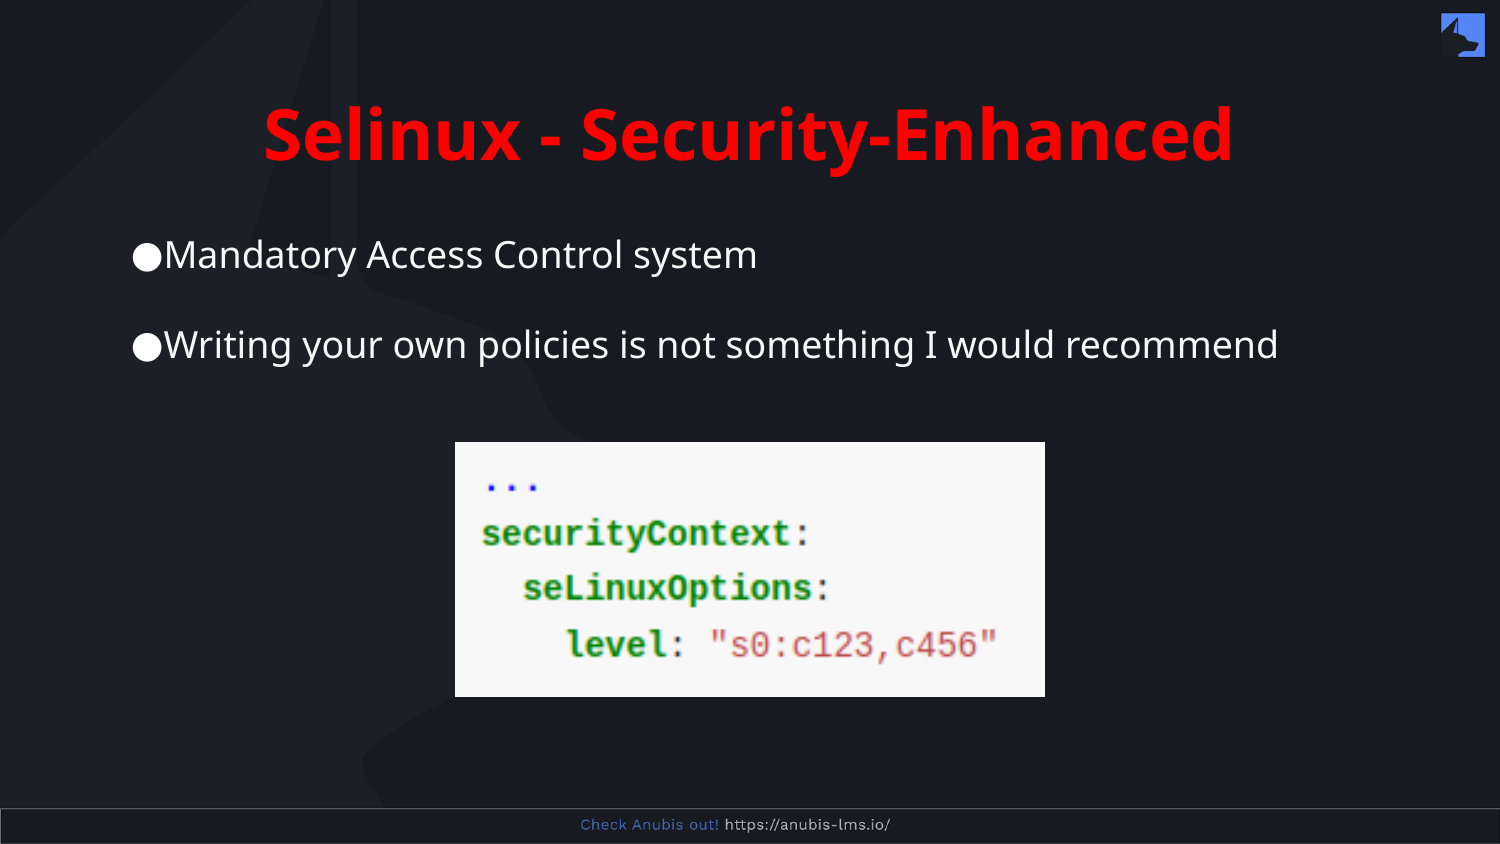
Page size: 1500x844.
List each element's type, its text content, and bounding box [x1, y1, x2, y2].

picture [0, 0, 1500, 844]
title Selinux - Security-Enhanced [109, 38, 1391, 225]
list Mandatory Access Control system Writing your own policies is not something I would recommend [109, 225, 1391, 769]
